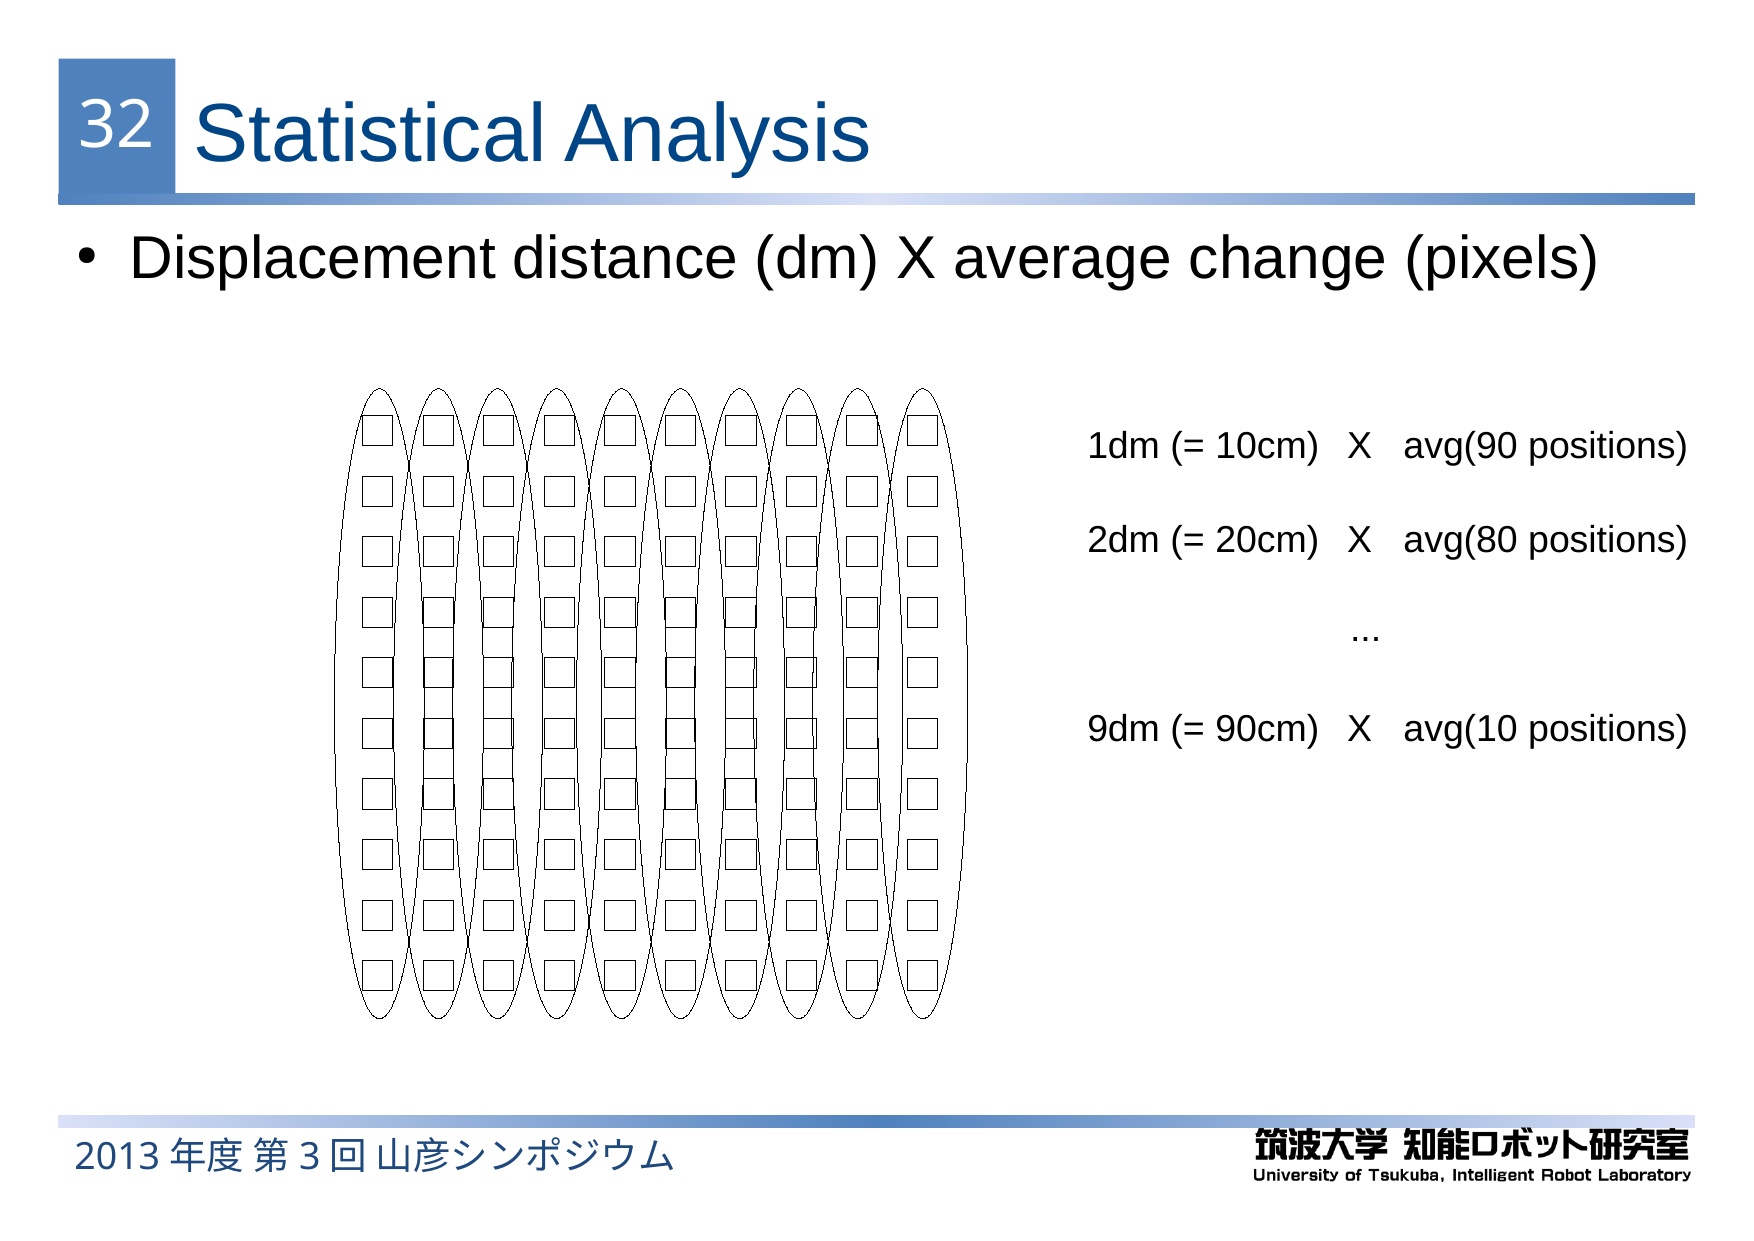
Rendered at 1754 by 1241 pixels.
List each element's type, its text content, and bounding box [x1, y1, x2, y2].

title Statistical Analysis [193, 61, 1651, 205]
text_box ... [1072, 600, 1659, 657]
text_box 1dm (= 10cm) [1072, 417, 1332, 474]
list Displacement distance (dm) X average change (pixels) [58, 223, 1696, 359]
text_box X avg(80 positions) [1332, 511, 1718, 569]
text_box 9dm (= 90cm) [1072, 700, 1332, 758]
text_box X avg(90 positions) [1332, 417, 1733, 474]
text_box X avg(10 positions) [1332, 700, 1718, 758]
picture [1252, 1127, 1691, 1182]
text_box 2dm (= 20cm) [1072, 511, 1332, 569]
